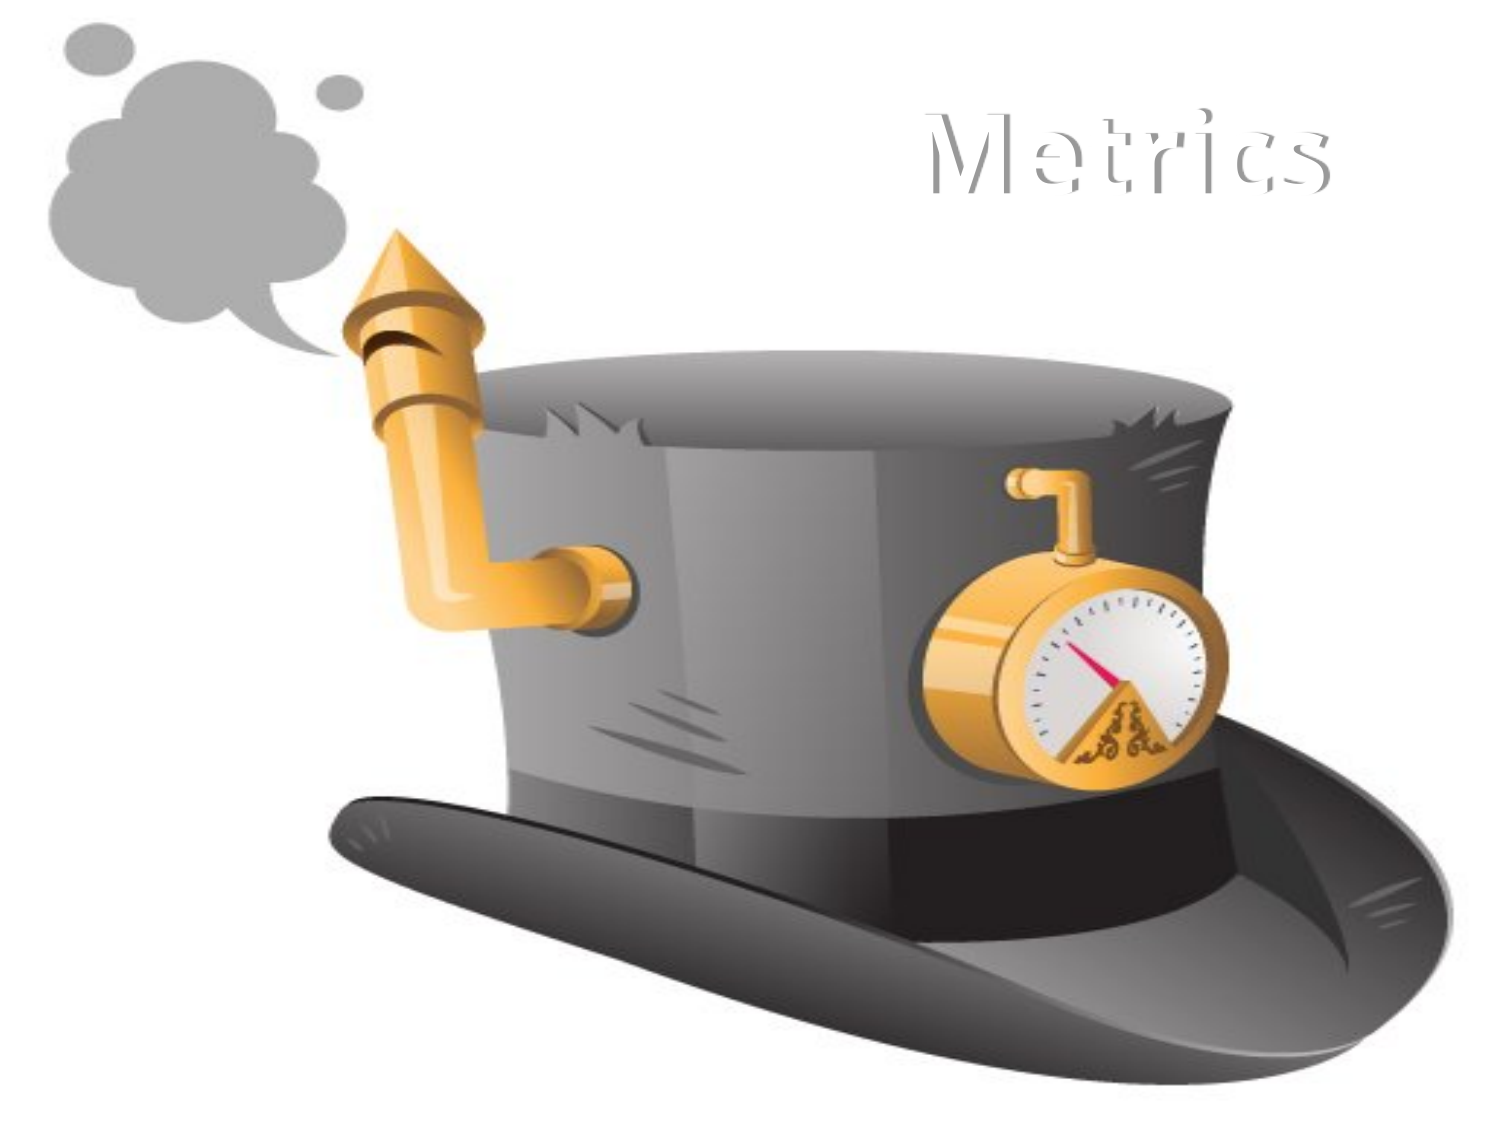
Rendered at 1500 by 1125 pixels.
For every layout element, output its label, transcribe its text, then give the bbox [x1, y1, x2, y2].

picture [0, 0, 1500, 1125]
text_box Metrics [862, 74, 1375, 225]
